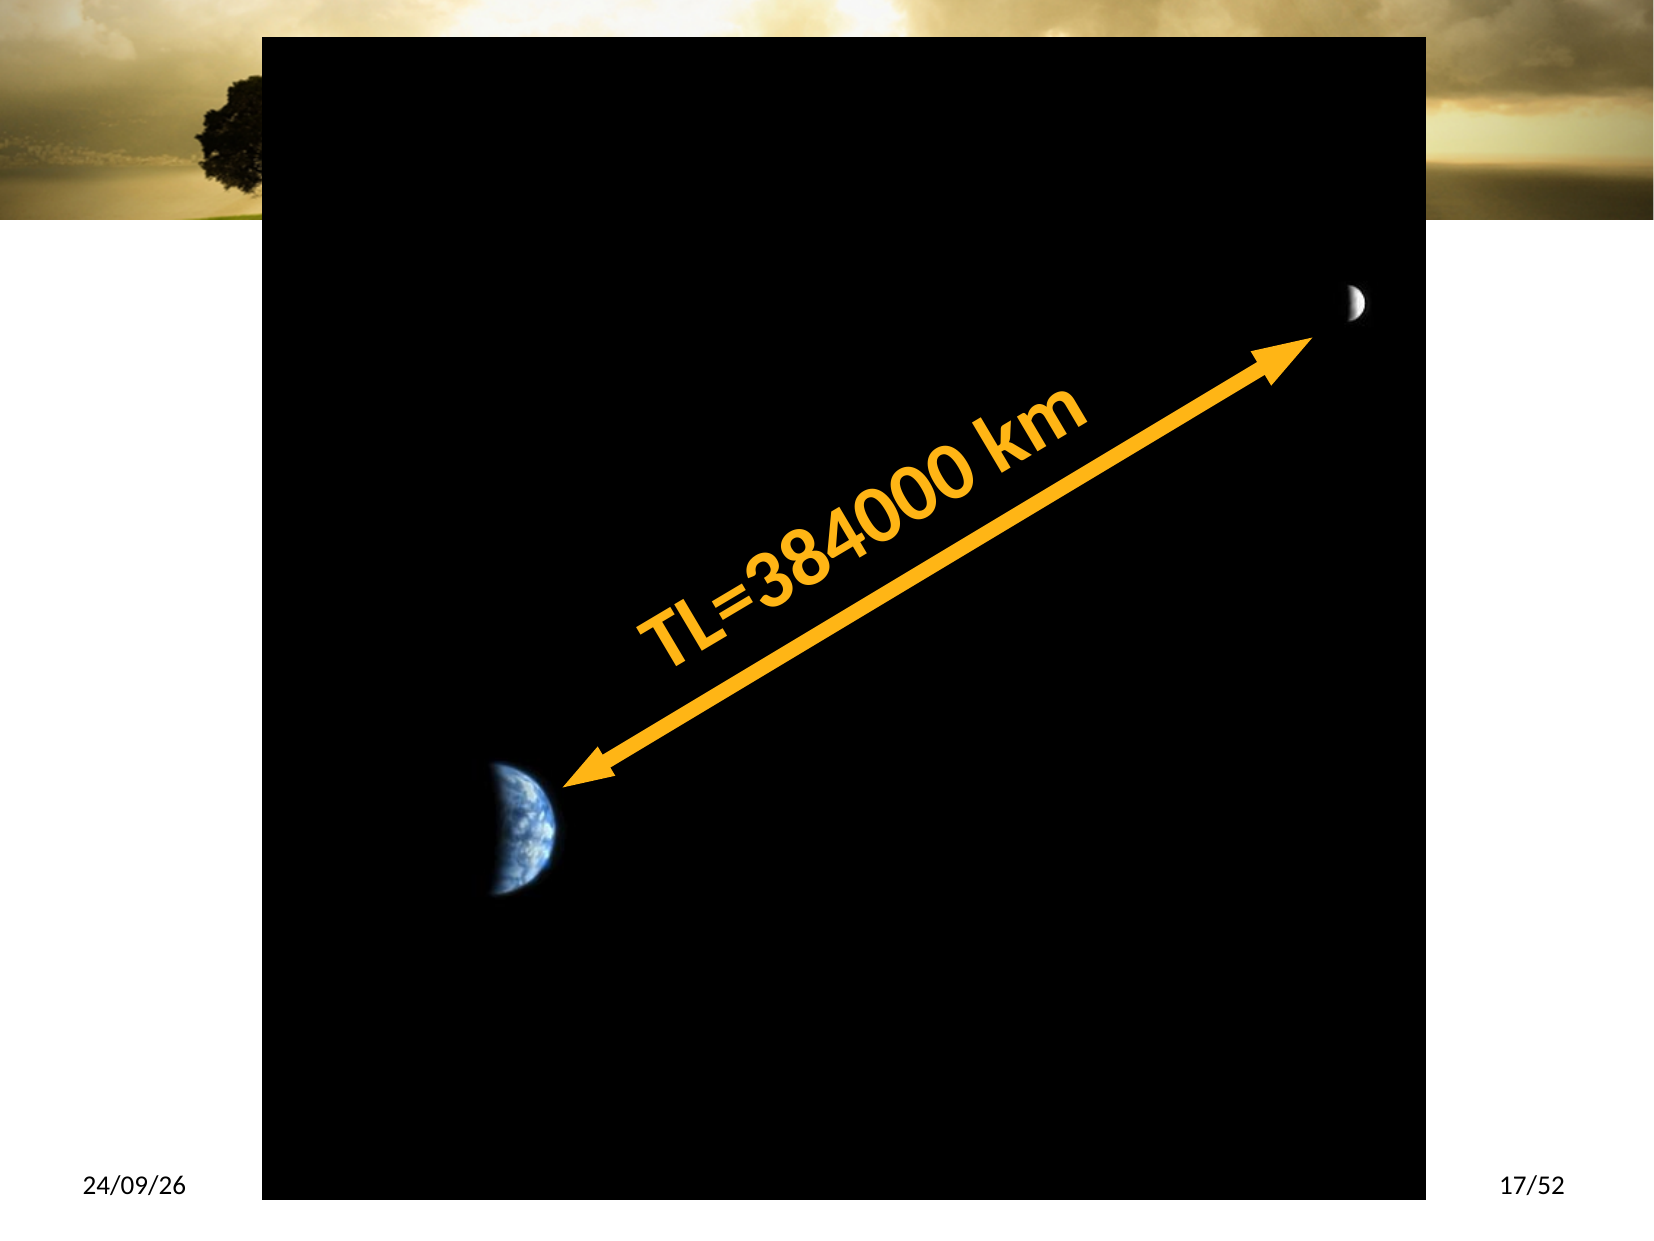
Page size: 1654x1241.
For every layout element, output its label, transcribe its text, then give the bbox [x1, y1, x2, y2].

text_box TL=384000 km [615, 352, 1129, 722]
picture [0, 0, 1654, 1201]
